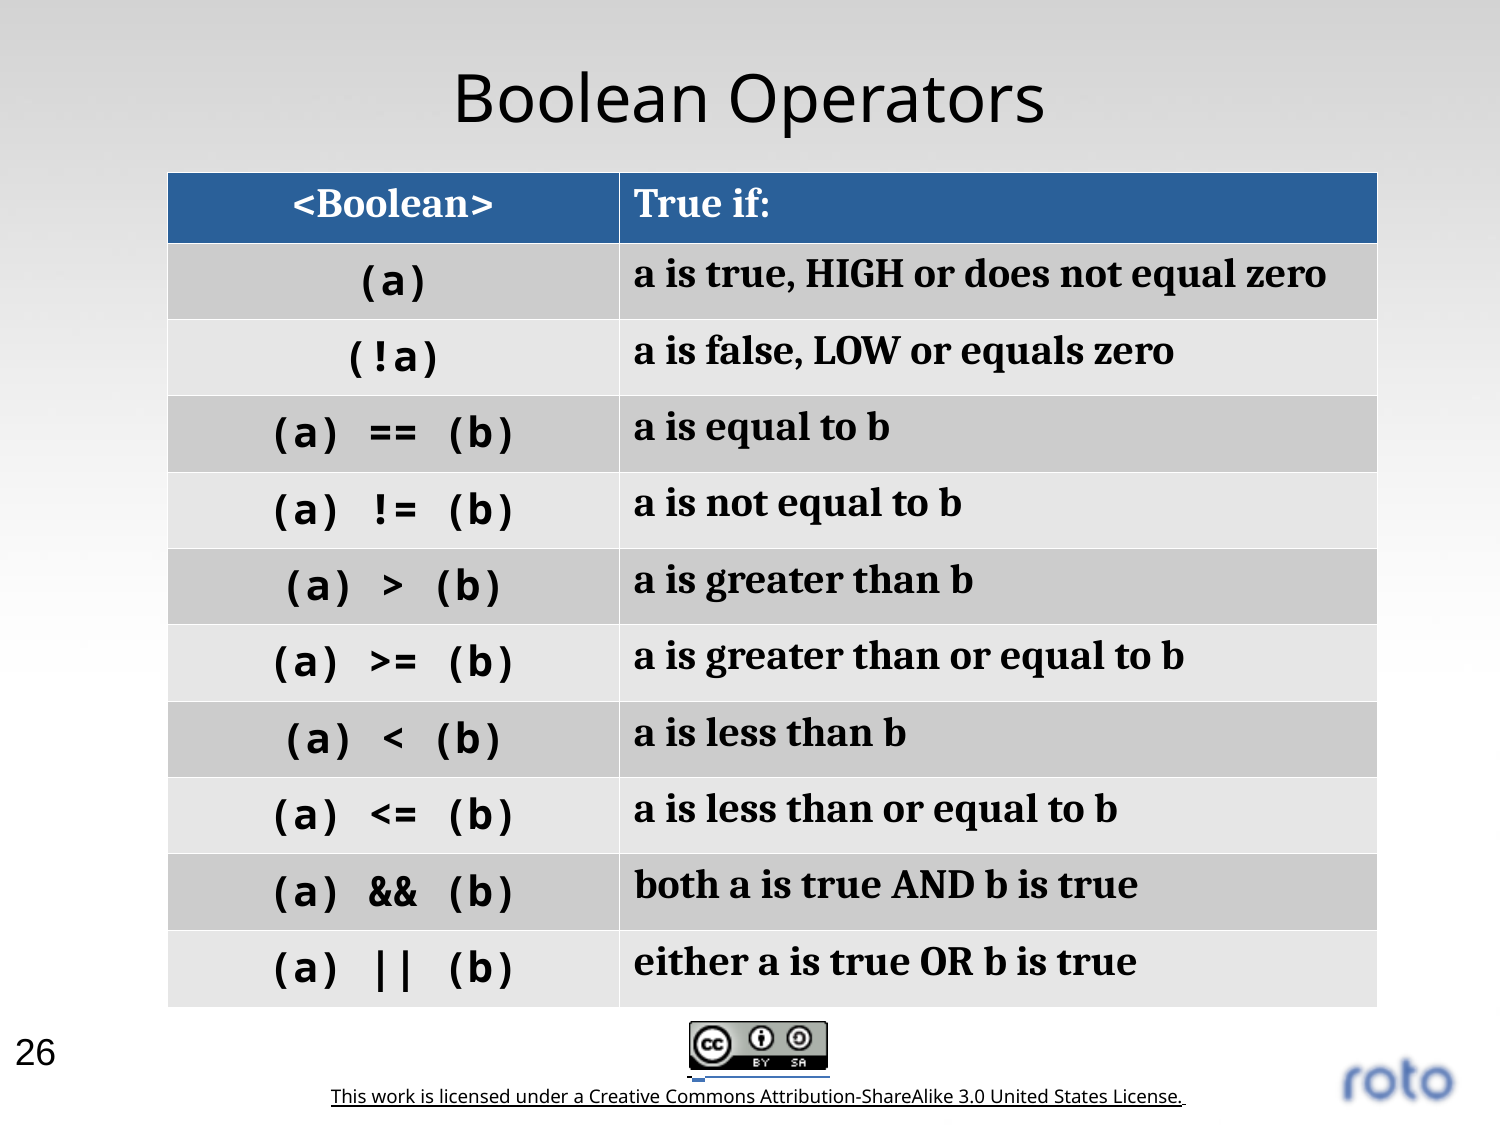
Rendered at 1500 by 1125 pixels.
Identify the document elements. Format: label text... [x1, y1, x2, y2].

table_cell (!a) [168, 320, 619, 395]
table_cell both a is true AND b is true [620, 854, 1377, 930]
table_cell a is less than b [620, 702, 1377, 777]
table_cell a is true, HIGH or does not equal zero [620, 244, 1377, 319]
table_cell either a is true OR b is true [620, 931, 1377, 1007]
table_cell (a) != (b) [168, 473, 619, 548]
table_header True if: [620, 173, 1377, 243]
table_cell (a) == (b) [168, 396, 619, 472]
table_cell (a) < (b) [168, 702, 619, 777]
table_cell (a) >= (b) [168, 625, 619, 701]
table_header <Boolean> [168, 173, 619, 243]
table_cell (a) <= (b) [168, 778, 619, 853]
table_cell (a) || (b) [168, 931, 619, 1007]
table_cell (a) && (b) [168, 854, 619, 930]
table_cell a is greater than or equal to b [620, 625, 1377, 701]
table_cell a is equal to b [620, 396, 1377, 472]
table_cell (a) [168, 244, 619, 319]
table_cell a is false, LOW or equals zero [620, 320, 1377, 395]
table_cell (a) > (b) [168, 549, 619, 624]
table_cell a is greater than b [620, 549, 1377, 624]
picture [0, 0, 1500, 1125]
table_cell a is less than or equal to b [620, 778, 1377, 853]
table_cell a is not equal to b [620, 473, 1377, 548]
title Boolean Operators [112, 2, 1388, 190]
